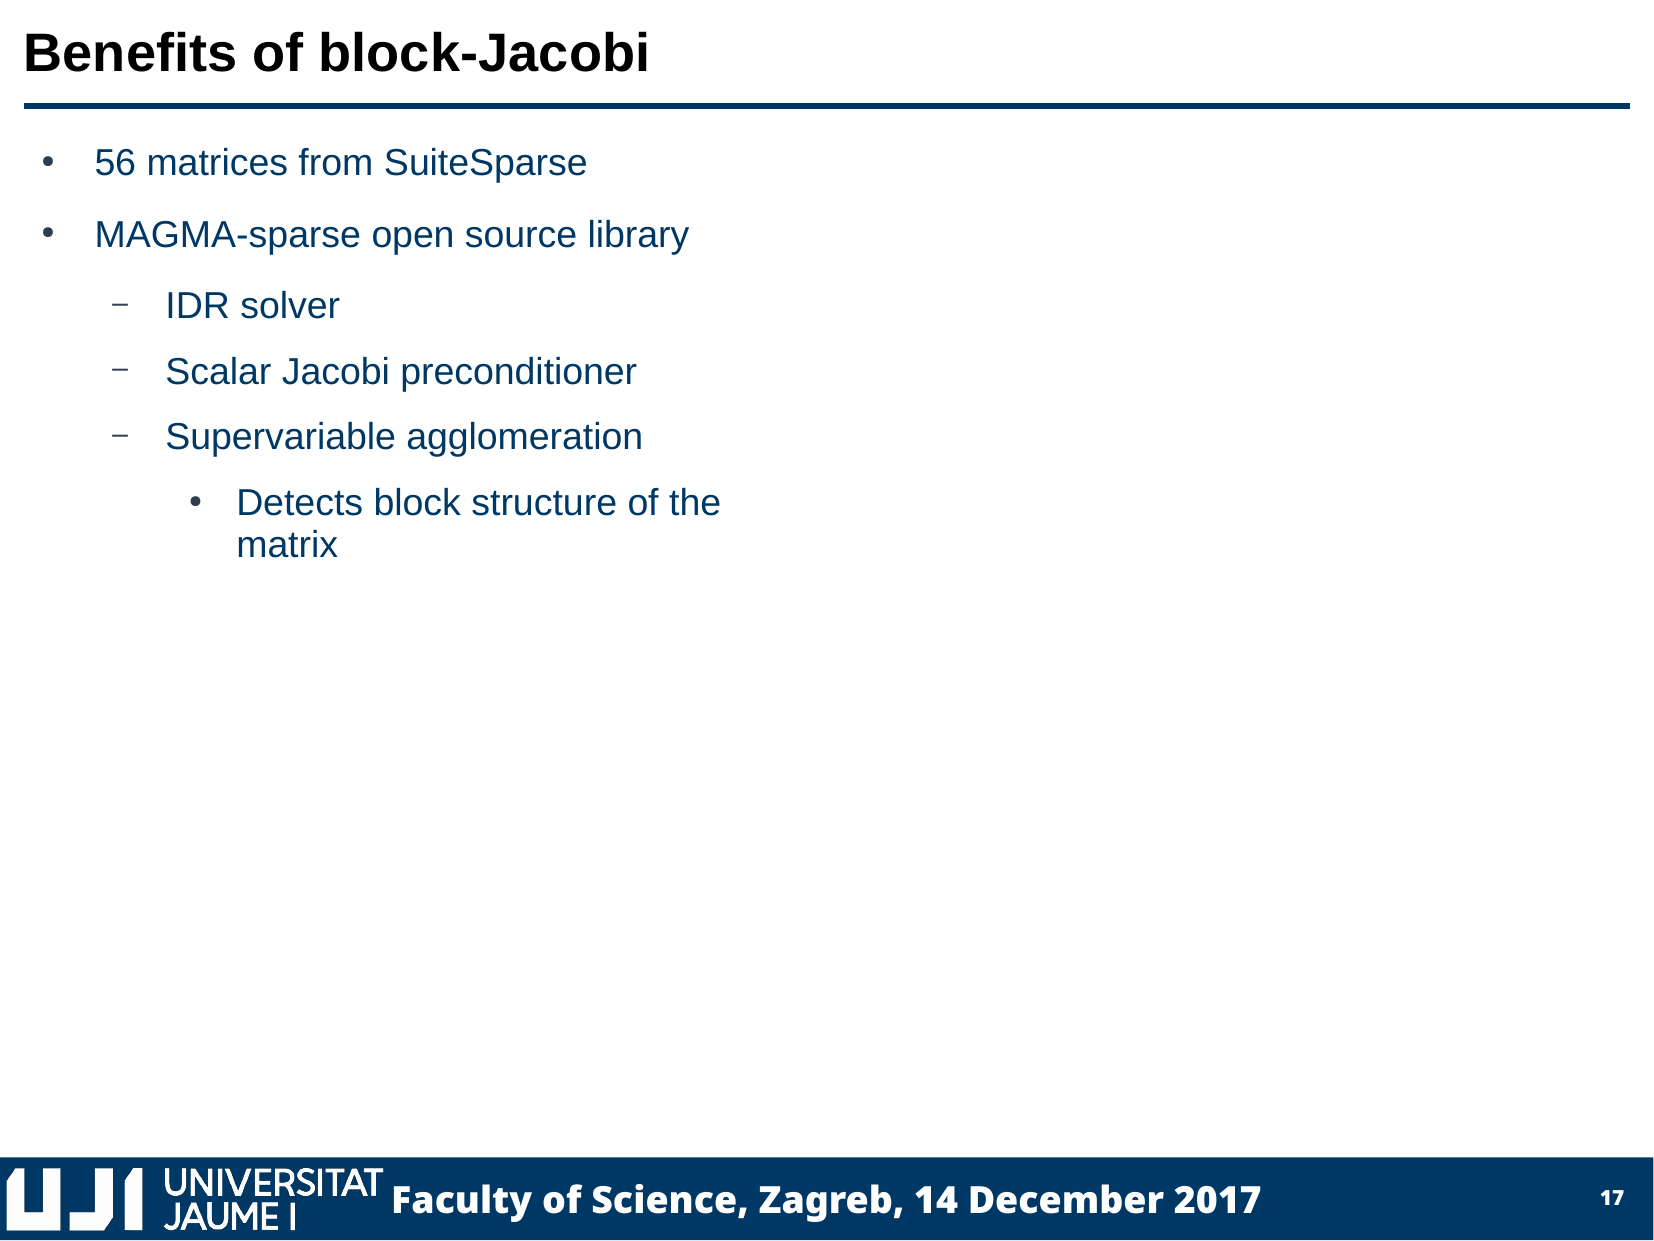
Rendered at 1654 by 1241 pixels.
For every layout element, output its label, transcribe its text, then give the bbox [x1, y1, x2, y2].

picture [0, 1158, 390, 1241]
list 56 matrices from SuiteSparse MAGMA-sparse open source library IDR solver Scalar Jacobi preconditioner Supervariable agglomeration Detects block structure of the matrix [23, 141, 808, 1134]
title Benefits of block-Jacobi [23, 0, 1630, 107]
